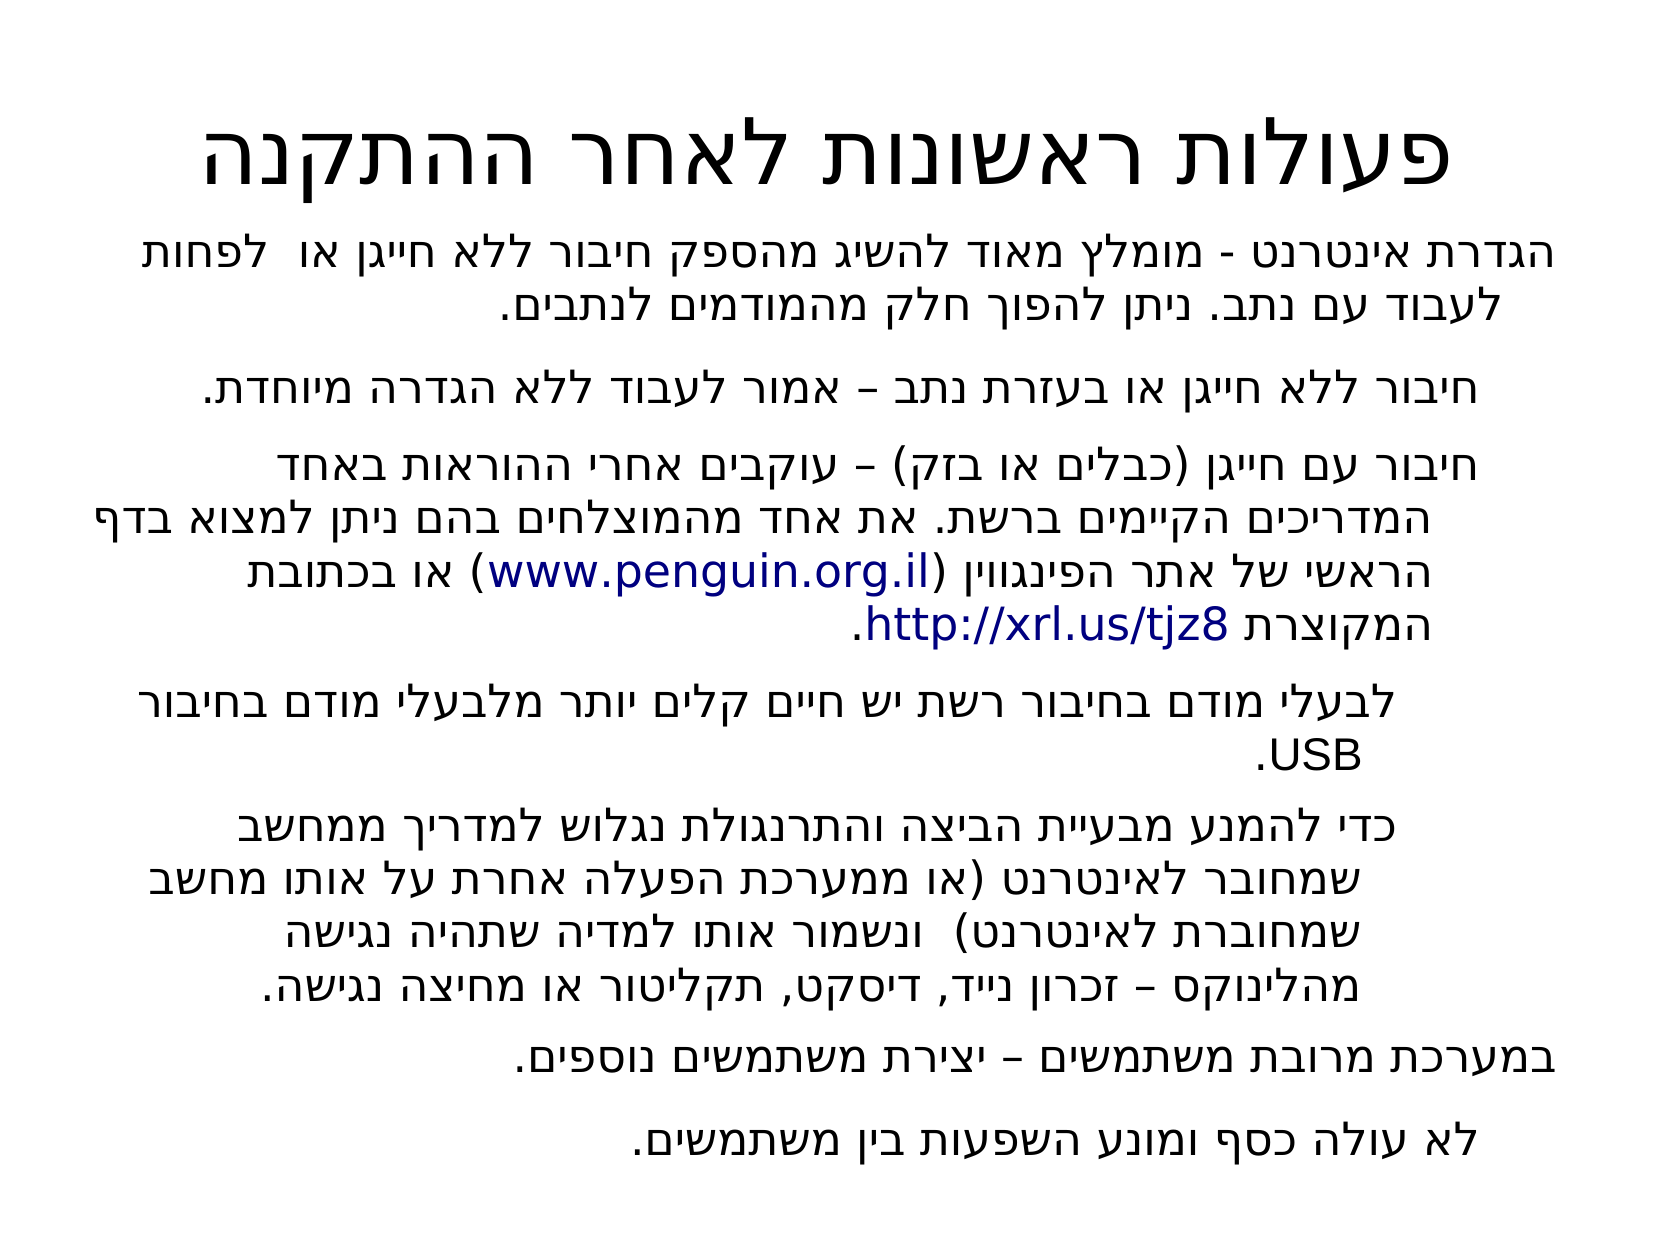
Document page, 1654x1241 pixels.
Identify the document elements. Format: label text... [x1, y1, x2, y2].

list הגדרת אינטרנט - מומלץ מאוד להשיג מהספק חיבור ללא חייגן או לפחות לעבוד עם נתב. ניתן להפוך חלק מהמודמים לנתבים. חיבור ללא חייגן או בעזרת נתב – אמור לעבוד ללא הגדרה מיוחדת. חיבור עם חייגן (כבלים או בזק) – עוקבים אחרי ההוראות באחד המדריכים הקיימים ברשת. את אחד מהמוצלחים בהם ניתן למצוא בדף הראשי של אתר הפינגווין (www.penguin.org.il) או בכתובת המקוצרת http://xrl.us/tjz8. לבעלי מודם בחיבור רשת יש חיים קלים יותר מלבעלי מודם בחיבור USB. כדי להמנע מבעיית הביצה והתרנגולת נגלוש למדריך ממחשב שמחובר לאינטרנט (או ממערכת הפעלה אחרת על אותו מחשב שמחוברת לאינטרנט) ונשמור אותו למדיה שתהיה נגישה מהלינוקס – זכרון נייד, דיסקט, תקליטור או מחיצה נגישה. במערכת מרובת משתמשים – יצירת משתמשים נוספים. לא עולה כסף ומונע השפעות בין משתמשים. [86, 225, 1576, 1199]
title פעולות ראשונות לאחר ההתקנה [82, 56, 1571, 250]
